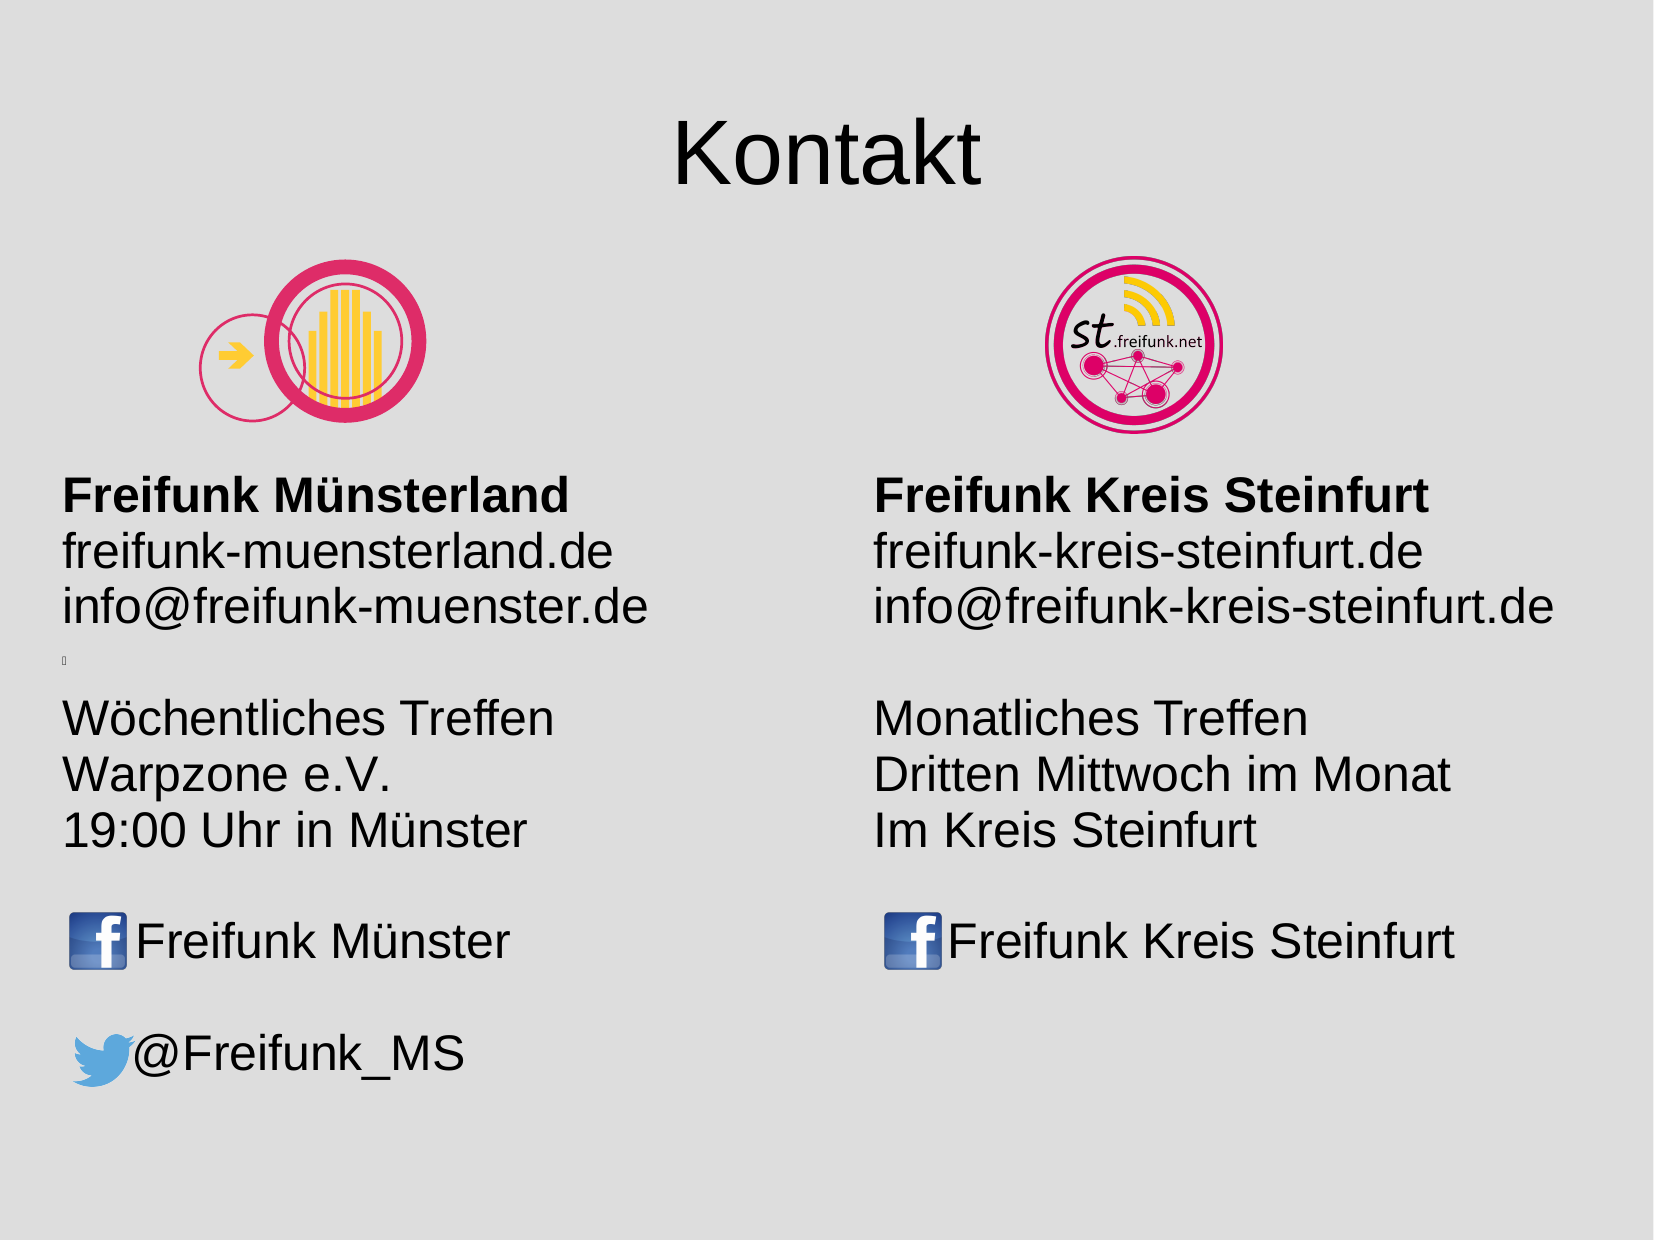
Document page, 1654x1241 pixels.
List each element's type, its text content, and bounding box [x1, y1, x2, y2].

title Kontakt [82, 49, 1571, 257]
picture [881, 909, 945, 973]
picture [194, 256, 432, 426]
picture [72, 1034, 136, 1087]
picture [1045, 256, 1223, 434]
text_box Freifunk Münsterland Freifunk Kreis Steinfurt freifunk-muensterland.de freifunk-kreis-steinfurt.de info@freifunk-muenster.de info@freifunk-kreis-steinfurt.de Wöchentliches Treffen Monatliches Treffen Warpzone e.V. Dritten Mittwoch im Monat 19:00 Uhr in Münster Im Kreis Steinfurt Freifunk Münster Freifunk Kreis Steinfurt @Freifunk_MS [47, 348, 1607, 1235]
picture [66, 909, 130, 973]
